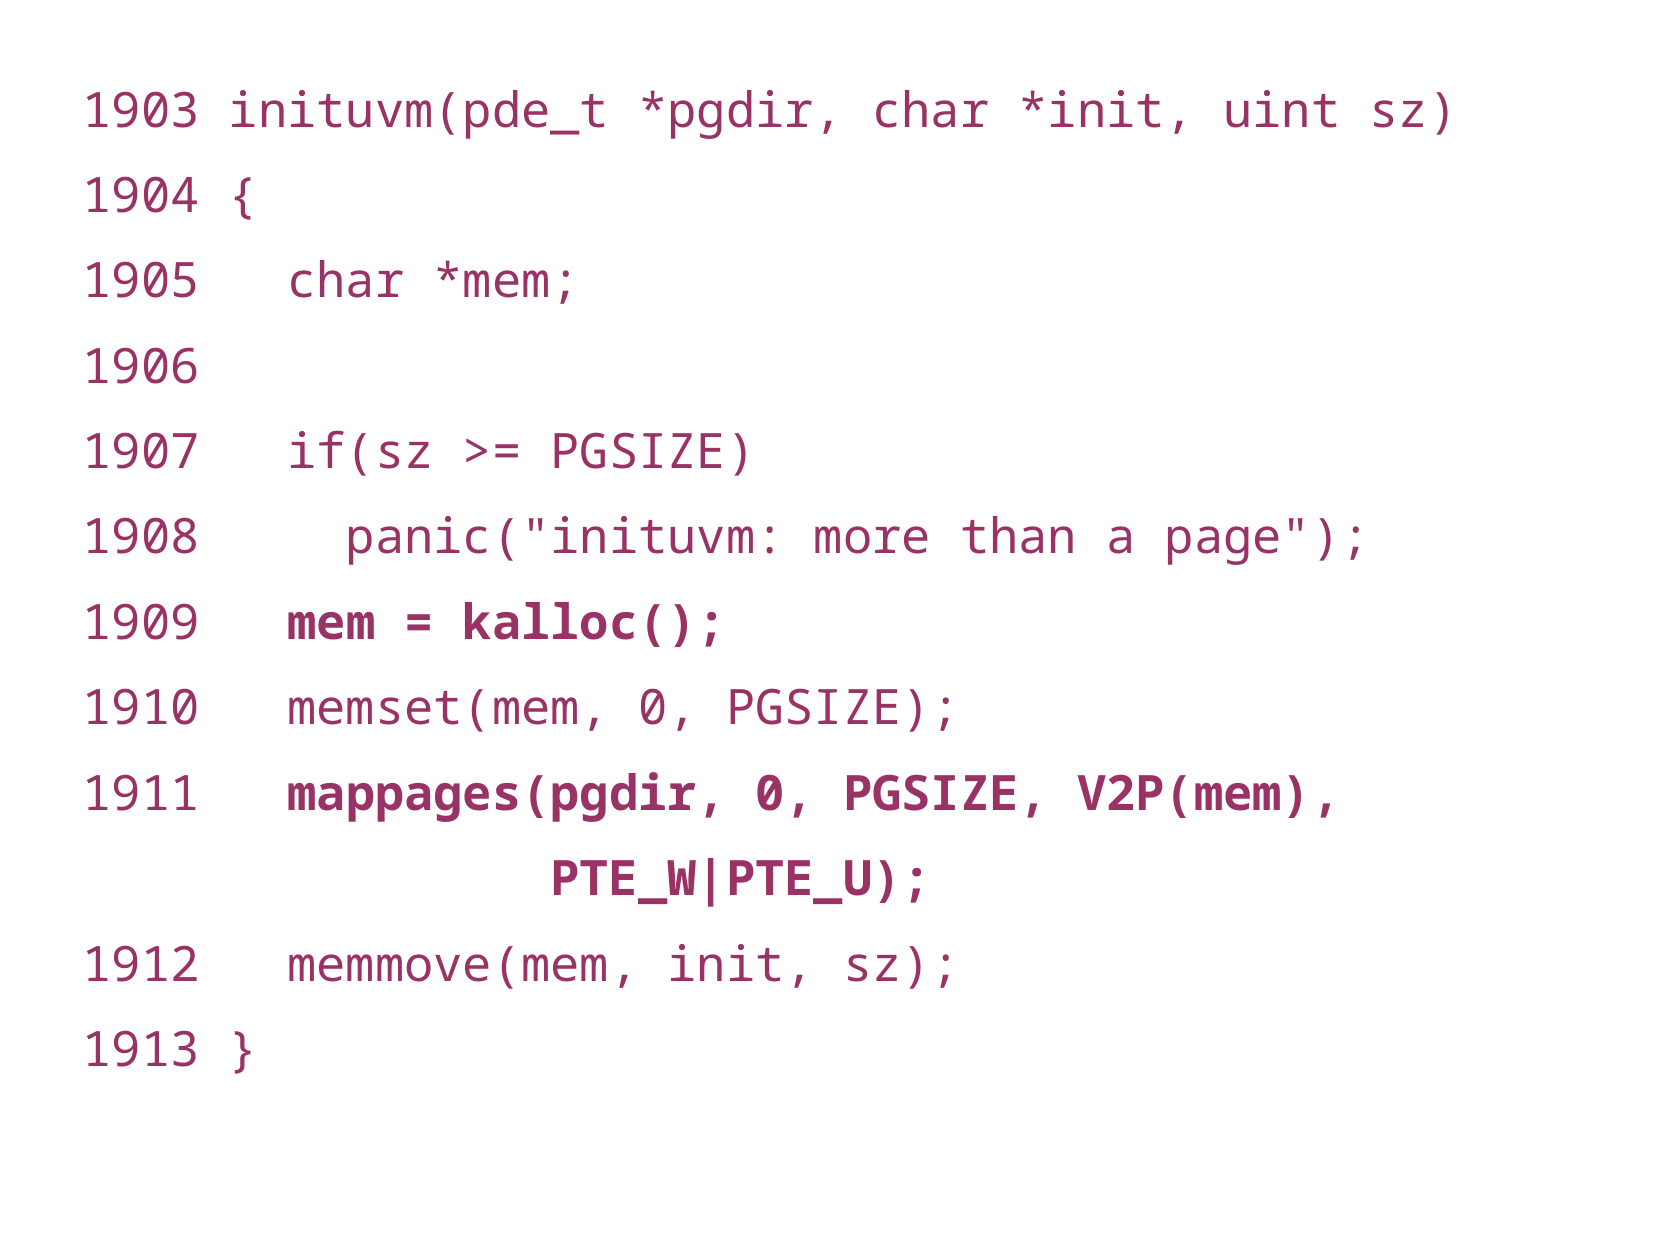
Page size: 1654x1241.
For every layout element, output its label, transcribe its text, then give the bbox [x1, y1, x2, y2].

list 1903 inituvm(pde_t *pgdir, char *init, uint sz) 1904 { 1905 char *mem; 1906 1907 if(sz >= PGSIZE) 1908 panic("inituvm: more than a page"); 1909 mem = kalloc(); 1910 memset(mem, 0, PGSIZE); 1911 mappages(pgdir, 0, PGSIZE, V2P(mem), PTE_W|PTE_U); 1912 memmove(mem, init, sz); 1913 } [82, 75, 1463, 1163]
